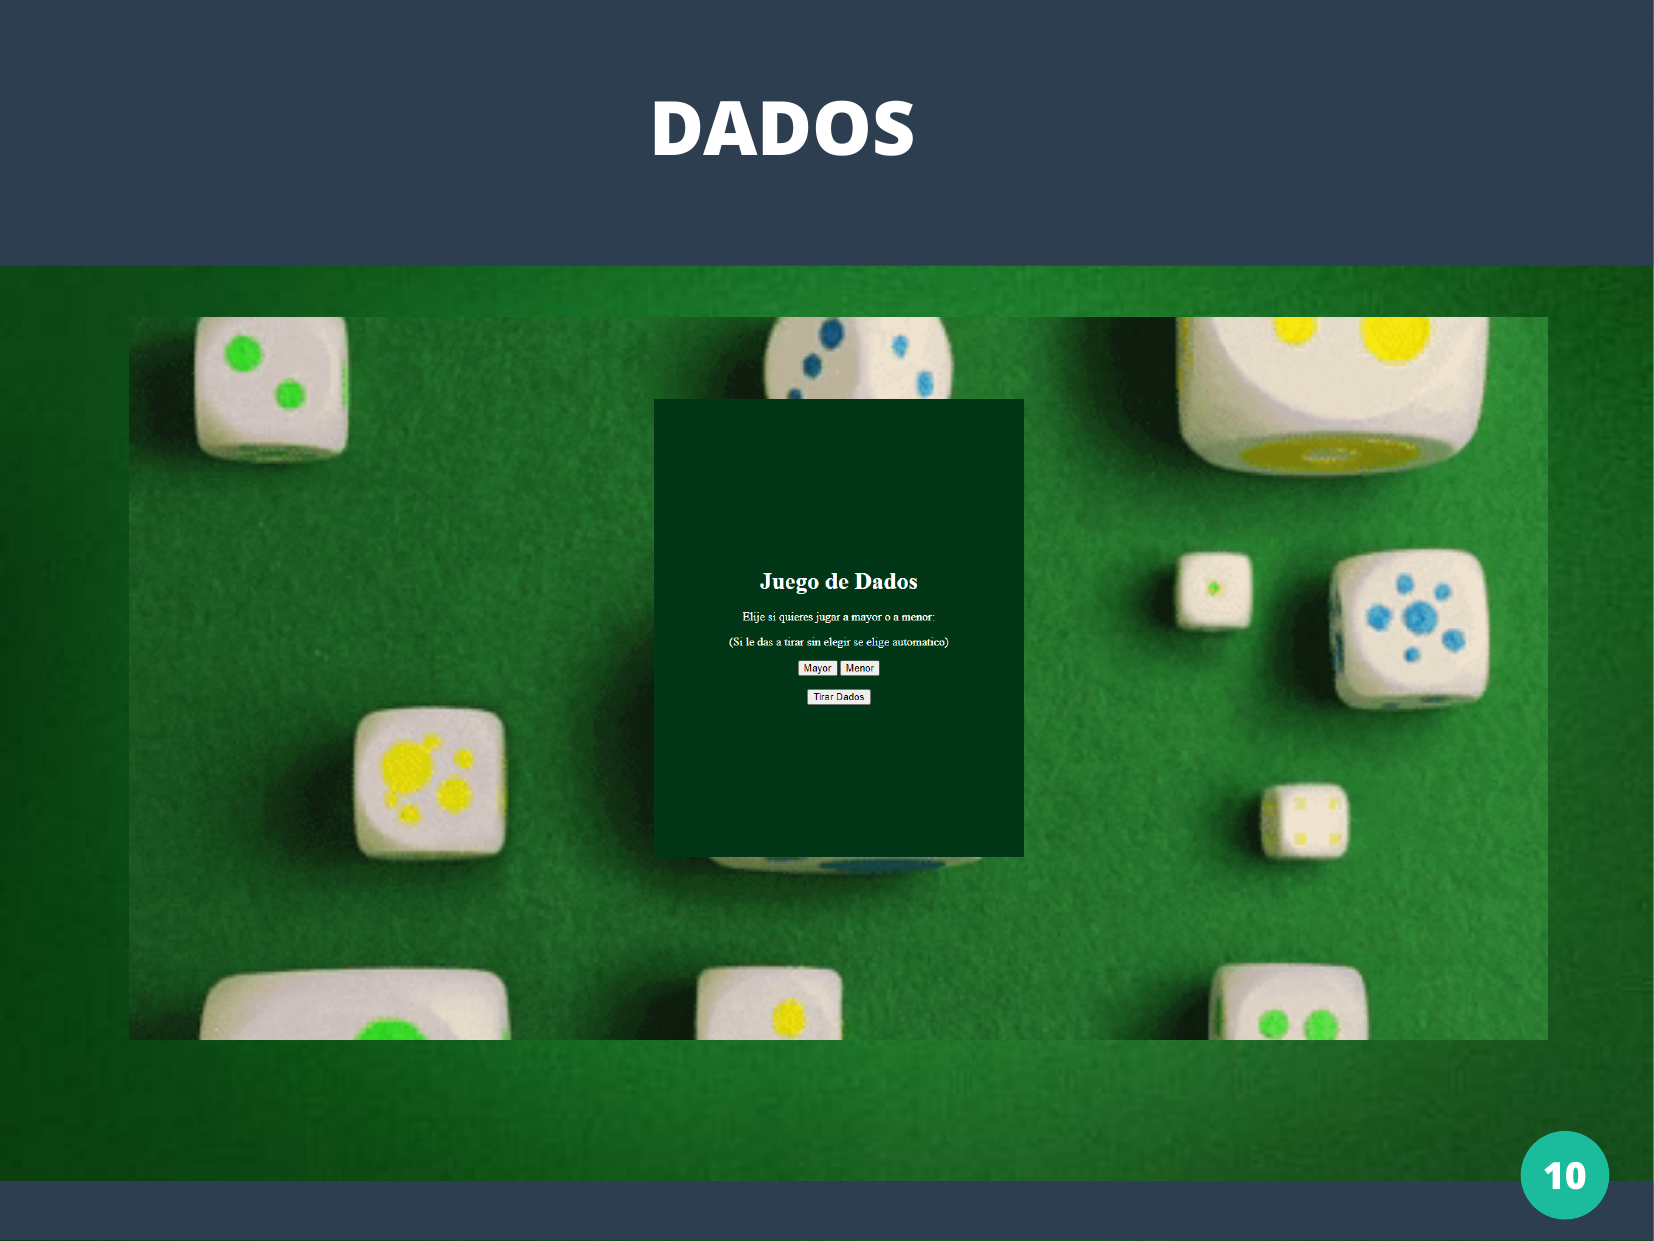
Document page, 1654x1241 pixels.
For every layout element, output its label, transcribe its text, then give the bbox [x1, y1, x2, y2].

title DADOS [649, 47, 1654, 205]
picture [0, 266, 1654, 1181]
